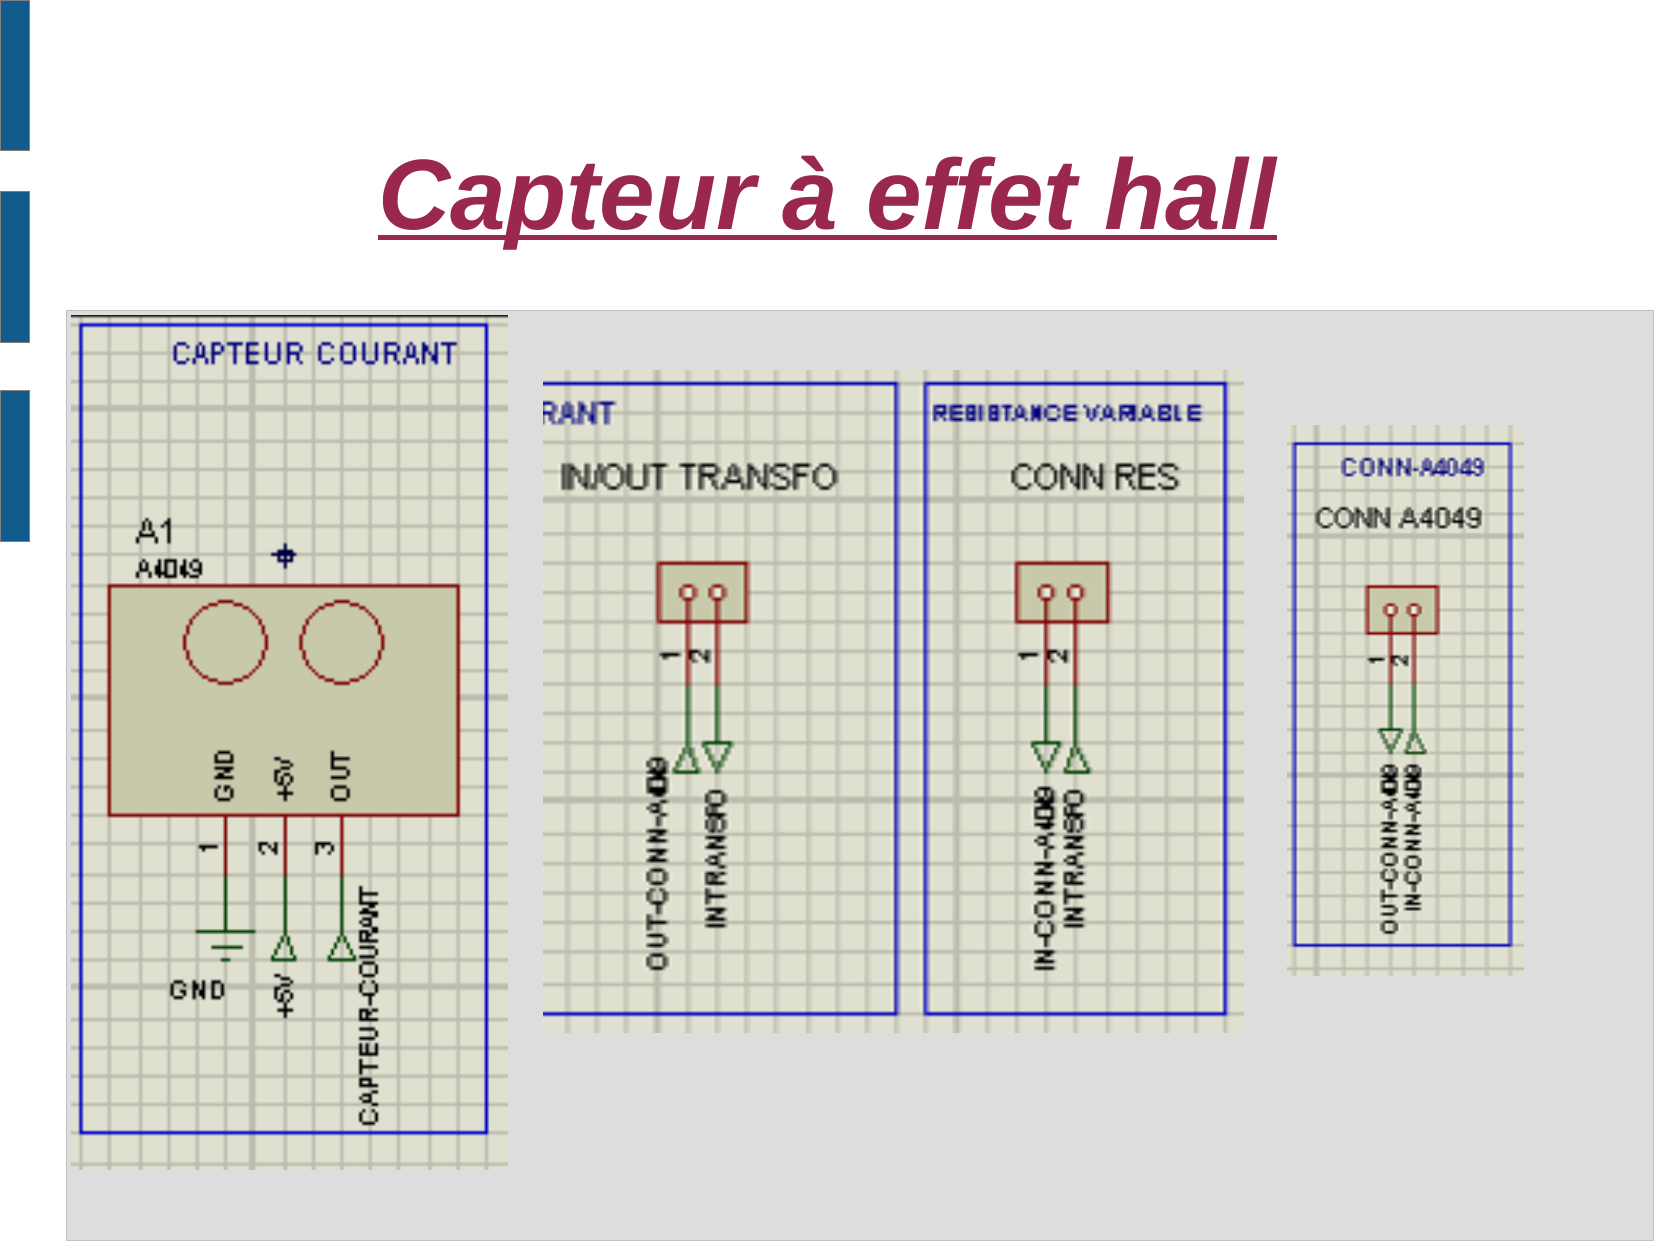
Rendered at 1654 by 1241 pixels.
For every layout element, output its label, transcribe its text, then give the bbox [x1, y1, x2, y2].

picture [71, 315, 508, 1170]
title Capteur à effet hall [121, 91, 1534, 299]
picture [1287, 425, 1524, 976]
picture [543, 370, 1244, 1033]
